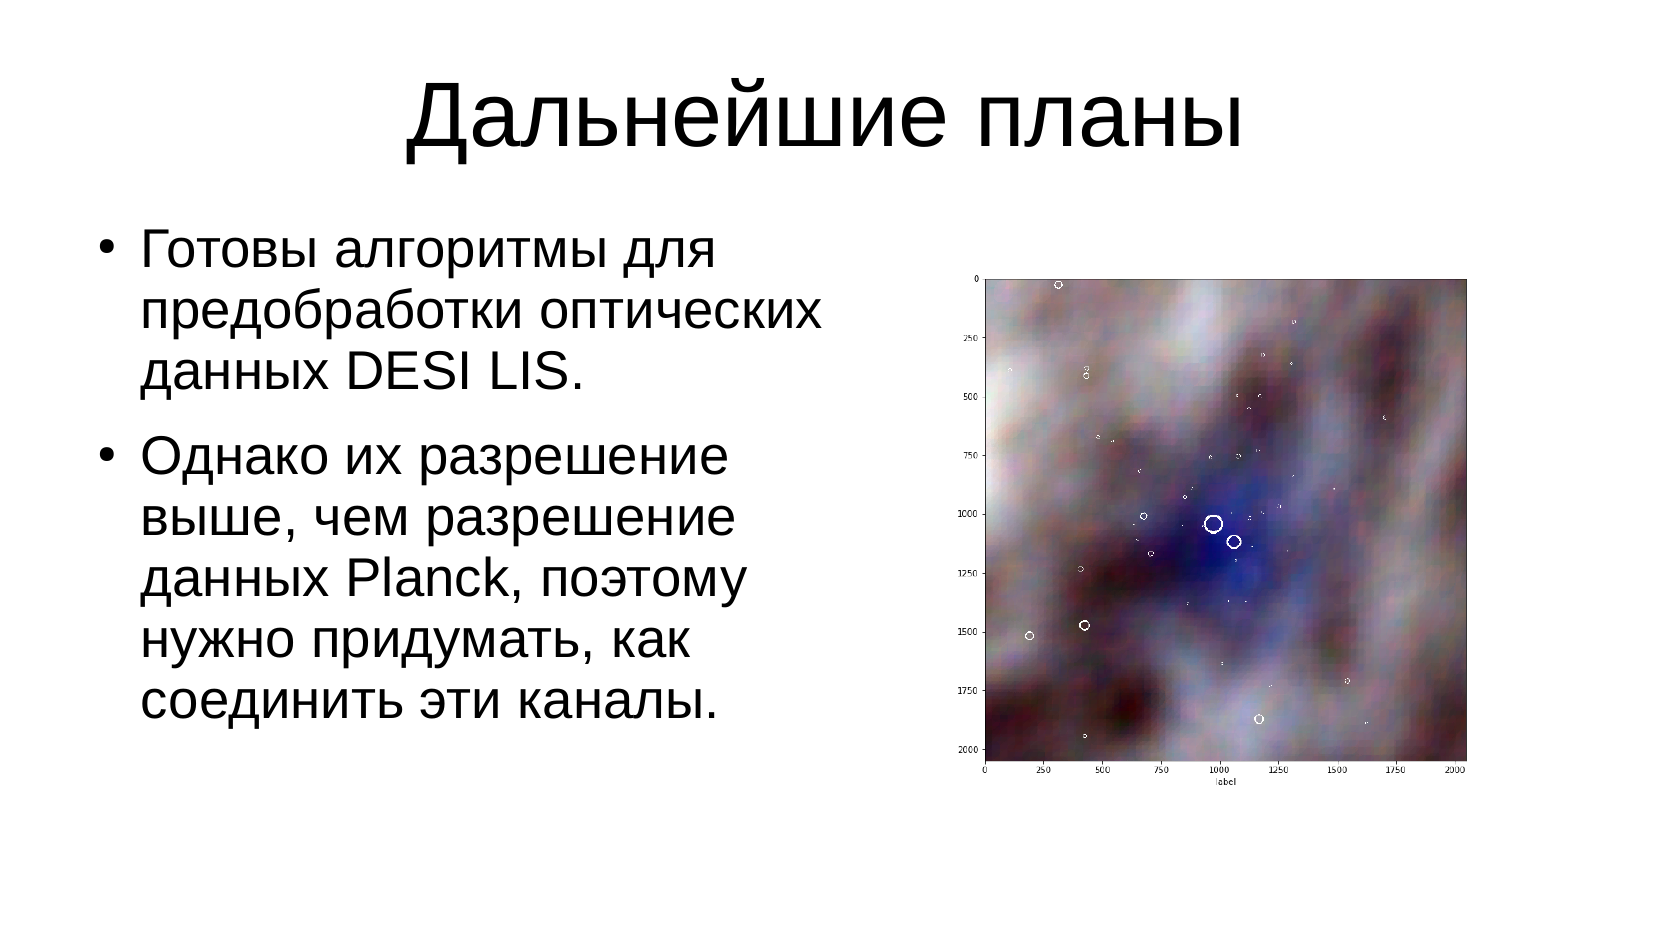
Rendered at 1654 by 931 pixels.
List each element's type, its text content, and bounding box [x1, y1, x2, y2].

picture [951, 269, 1471, 792]
list Готовы алгоритмы для предобработки оптических данных DESI LIS. Однако их разрешение выше, чем разрешение данных Planck, поэтому нужно придумать, как соединить эти каналы. [82, 217, 841, 758]
title Дальнейшие планы [82, 37, 1571, 193]
